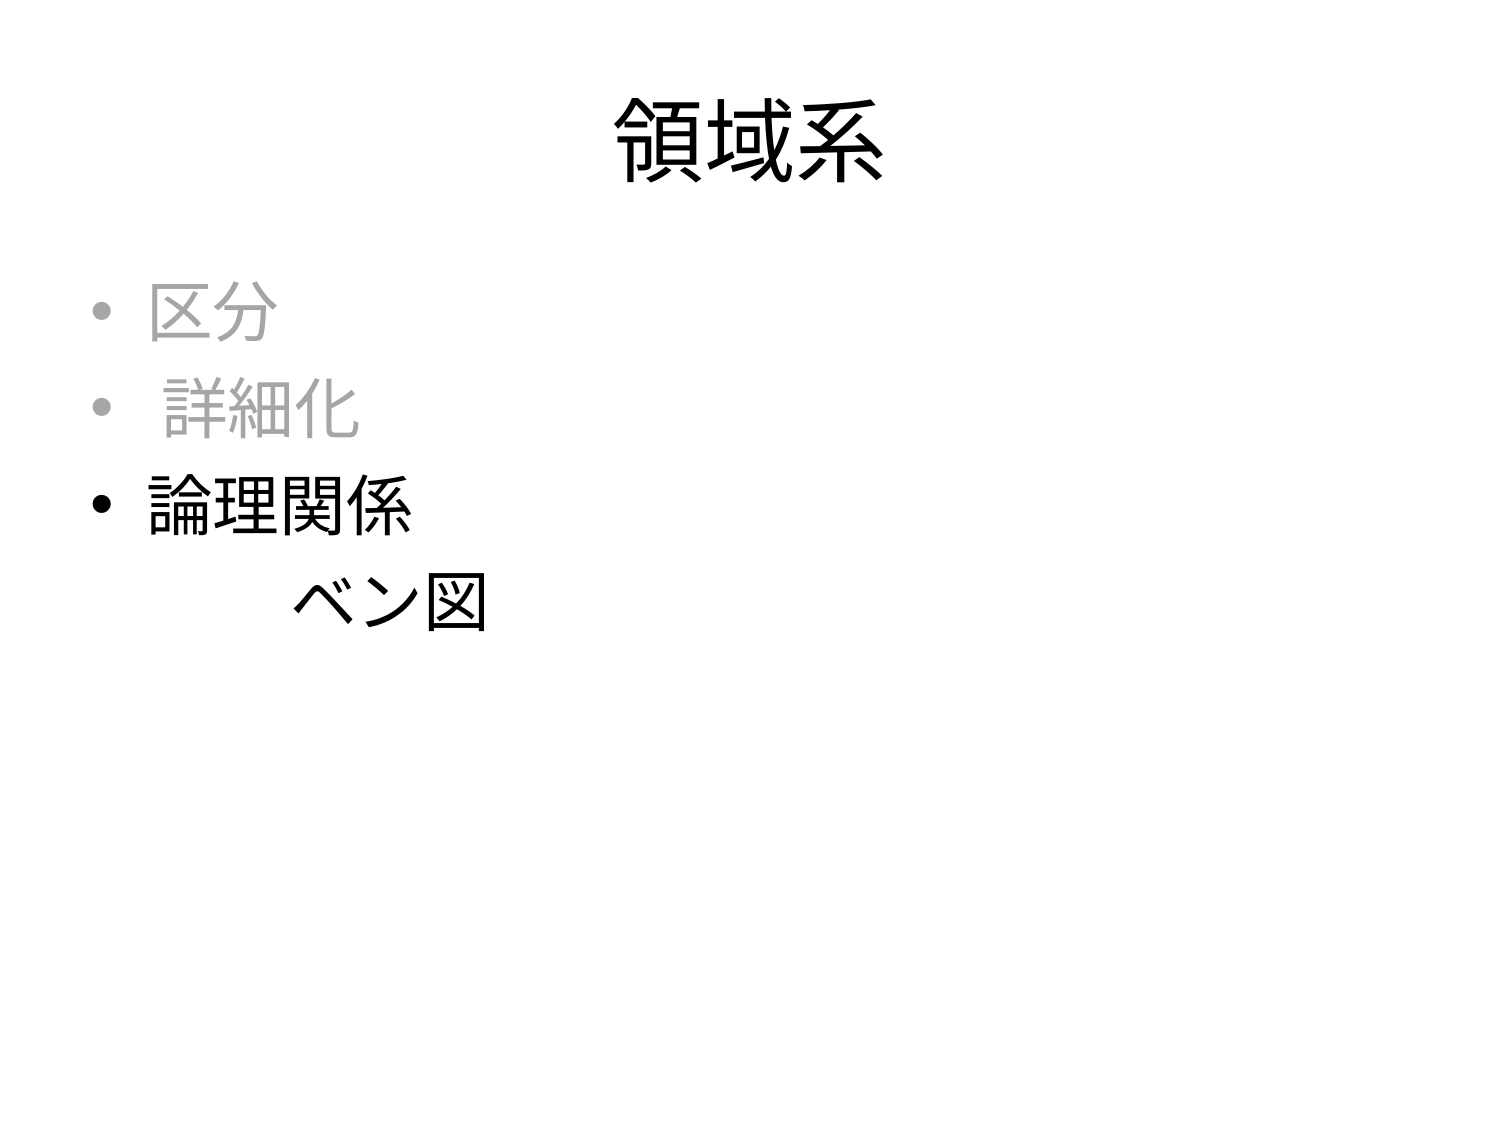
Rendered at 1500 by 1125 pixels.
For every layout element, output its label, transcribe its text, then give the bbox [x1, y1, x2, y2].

title 領域系 [75, 45, 1426, 233]
list 区分 詳細化 論理関係 ベン図 [75, 262, 1426, 1006]
